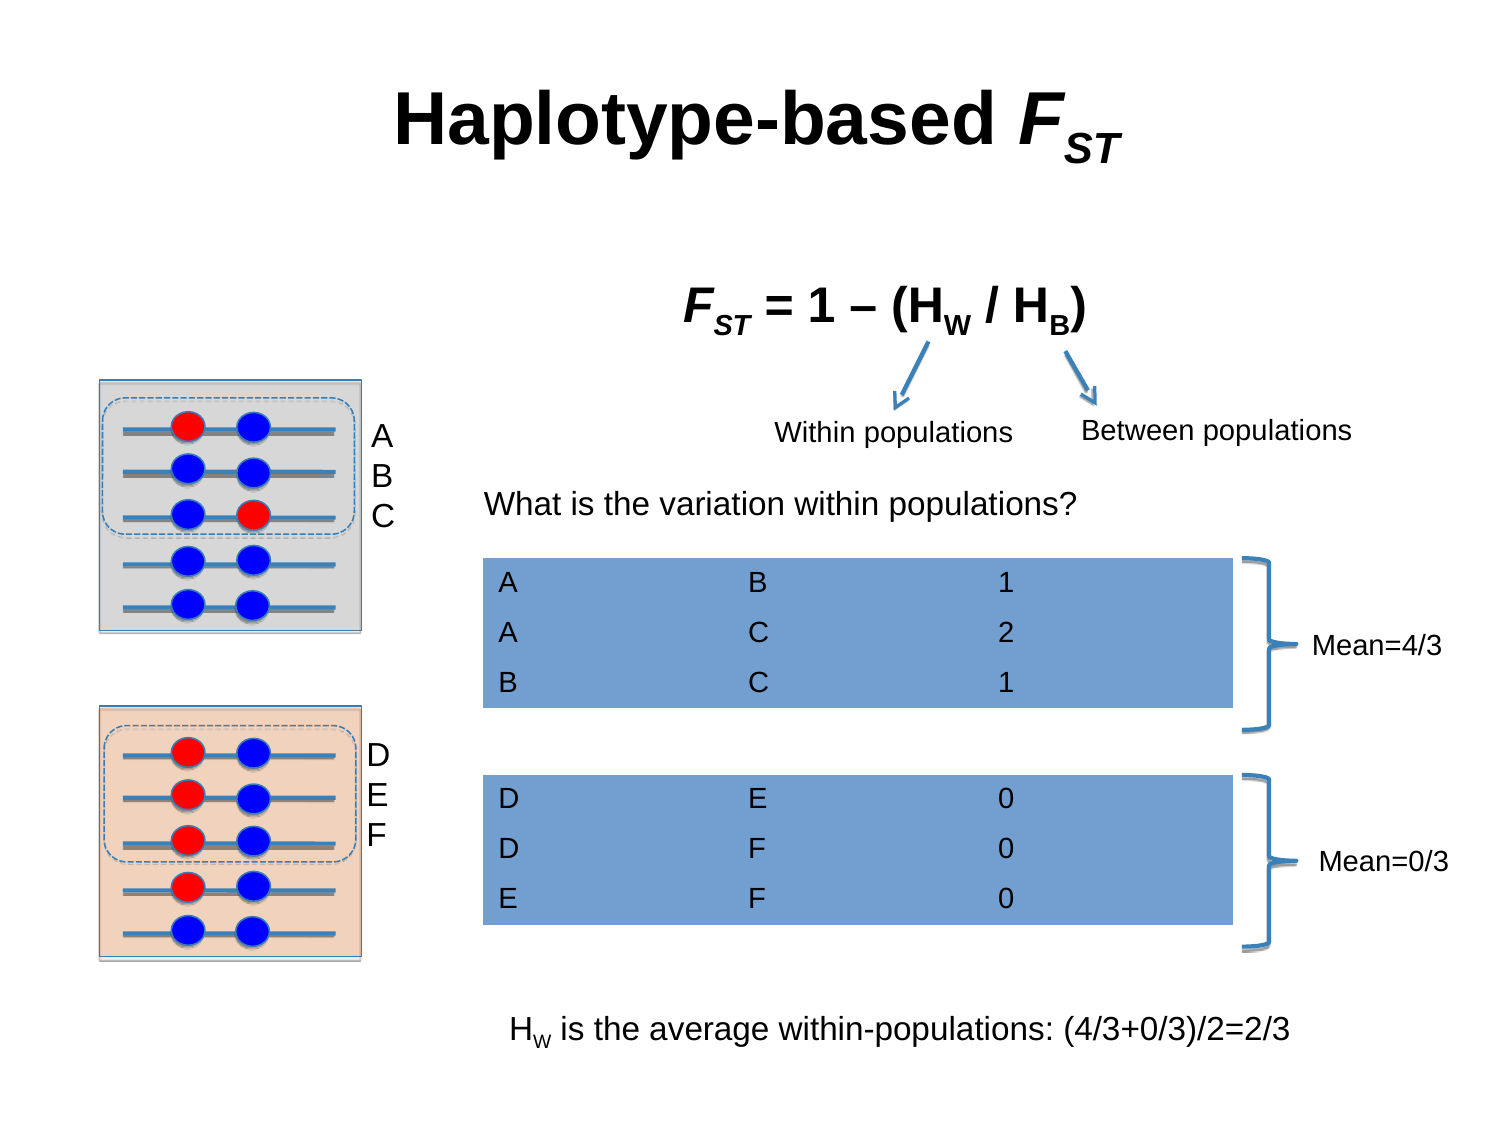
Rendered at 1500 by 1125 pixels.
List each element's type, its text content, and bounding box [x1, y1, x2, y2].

table_cell 0 [983, 825, 1233, 875]
text_box [99, 705, 362, 957]
table_cell D [483, 825, 733, 875]
text_box Within populations [759, 405, 1029, 456]
table_cell F [733, 875, 983, 925]
text_box D E F [351, 742, 355, 850]
text_box Between populations [1066, 403, 1368, 454]
table_cell A [483, 608, 733, 658]
text_box What is the variation within populations? [469, 474, 1094, 530]
table_cell 1 [983, 658, 1233, 708]
text_box A B C [356, 406, 410, 542]
table_cell E [483, 875, 733, 925]
title Haplotype-based FST [81, 0, 1432, 188]
text_box HW is the average within-populations: (4/3+0/3)/2=2/3 [494, 999, 1307, 1060]
table_header B [733, 558, 983, 608]
table_header A [483, 558, 733, 608]
table_header D [483, 775, 733, 825]
table_header E [733, 775, 983, 825]
table_cell 2 [983, 608, 1233, 658]
text_box [99, 379, 362, 631]
table_header 0 [983, 775, 1233, 825]
table_cell F [733, 825, 983, 875]
table_cell C [733, 608, 983, 658]
table_header 1 [983, 558, 1233, 608]
table_cell C [733, 658, 983, 708]
text_box FST = 1 – (HW / HB) [612, 265, 1158, 349]
table_cell B [483, 658, 733, 708]
table_cell 0 [983, 875, 1233, 925]
text_box D E F [351, 725, 406, 861]
text_box Mean=0/3 [1303, 835, 1465, 886]
text_box Mean=4/3 [1297, 619, 1458, 669]
